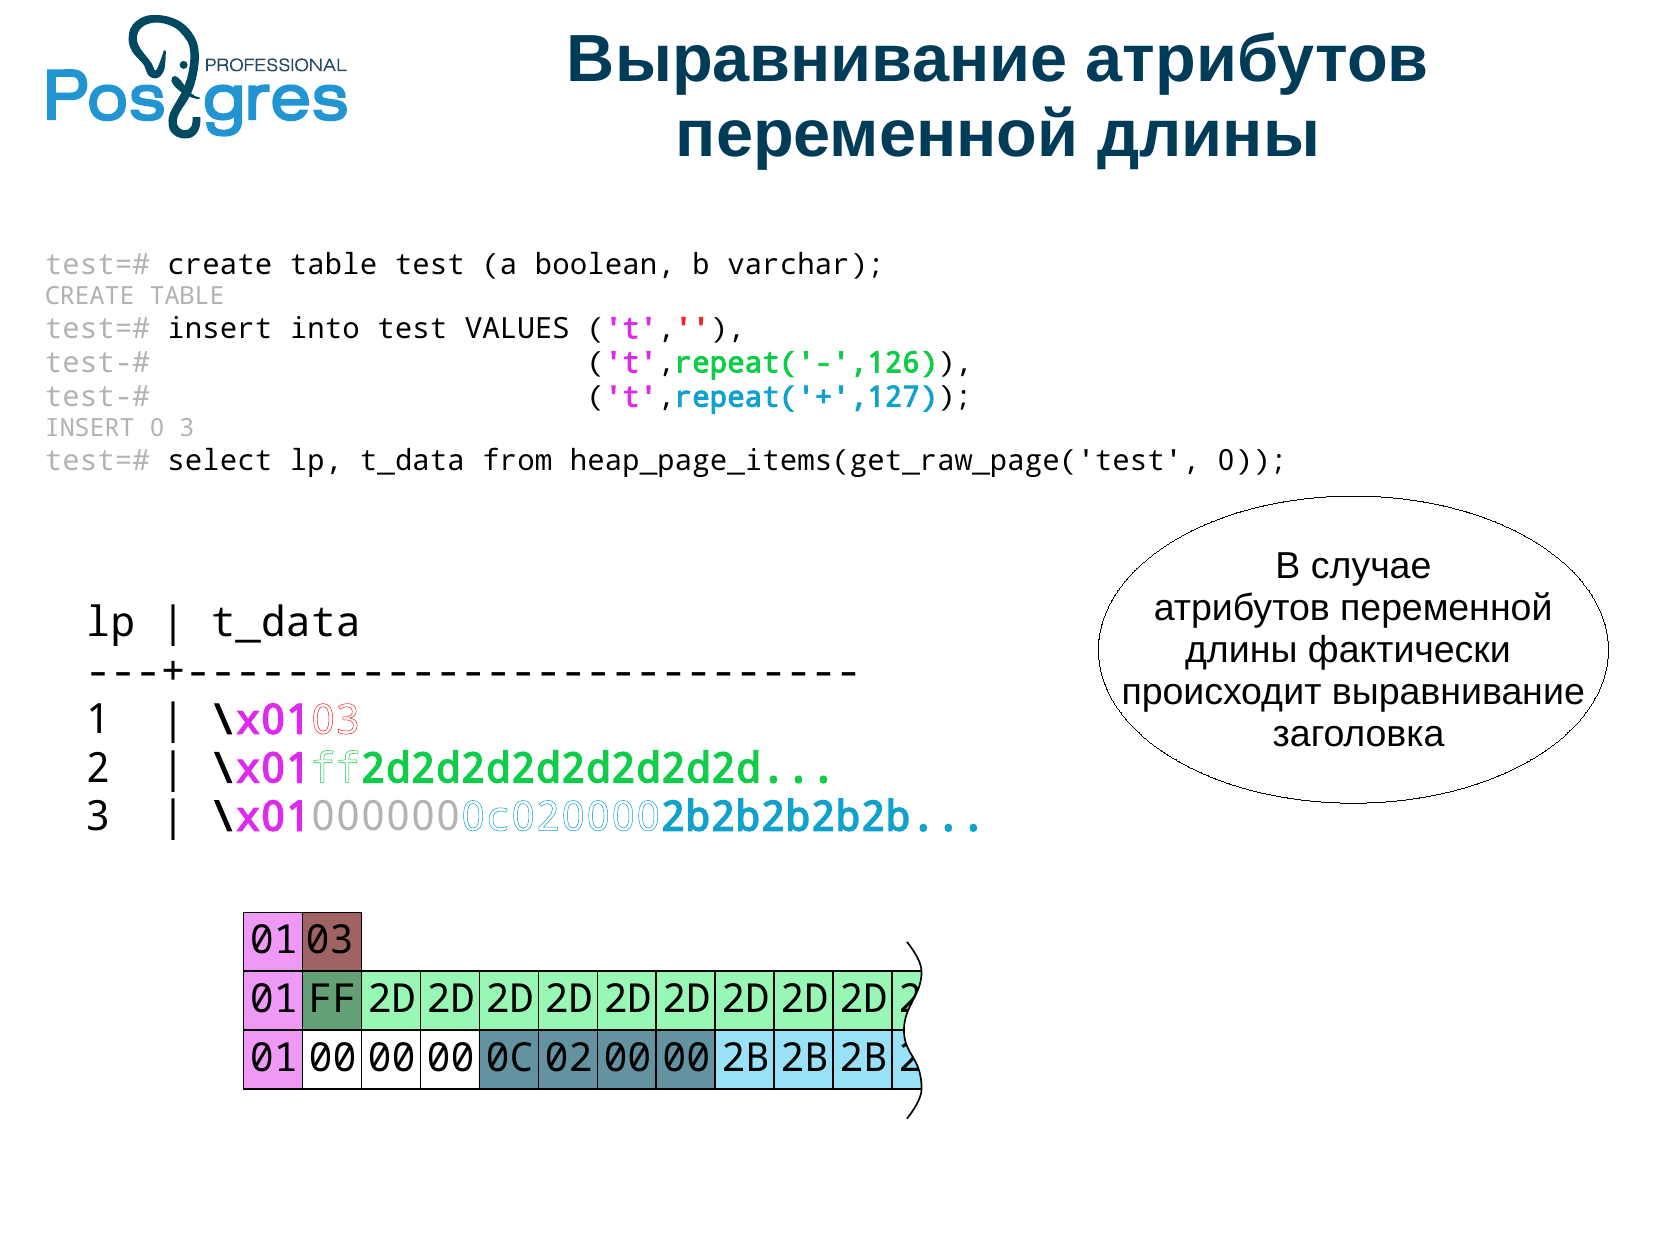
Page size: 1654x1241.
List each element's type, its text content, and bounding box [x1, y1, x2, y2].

picture [201, 318, 1654, 1241]
title Выравнивание атрибутов переменной длины [389, 20, 1607, 171]
text_box test=# create table test (a boolean, b varchar); CREATE TABLE test=# insert into test VALUES ('t',''), test-# ('t',repeat('-',126)), test-# ('t',repeat('+',127)); INSERT 0 3 test=# select lp, t_data from heap_page_items(get_raw_page('test', 0)); [30, 239, 1471, 485]
text_box В случае атрибутов переменной длины фактически происходит выравнивание заголовка [1098, 496, 1609, 804]
text_box lp | t_data ---+--------------------------- 1 | \x0103 2 | \x01ff2d2d2d2d2d2d2d2d... 3 | \x010000000c0200002b2b2b2b2b... [70, 590, 201, 863]
